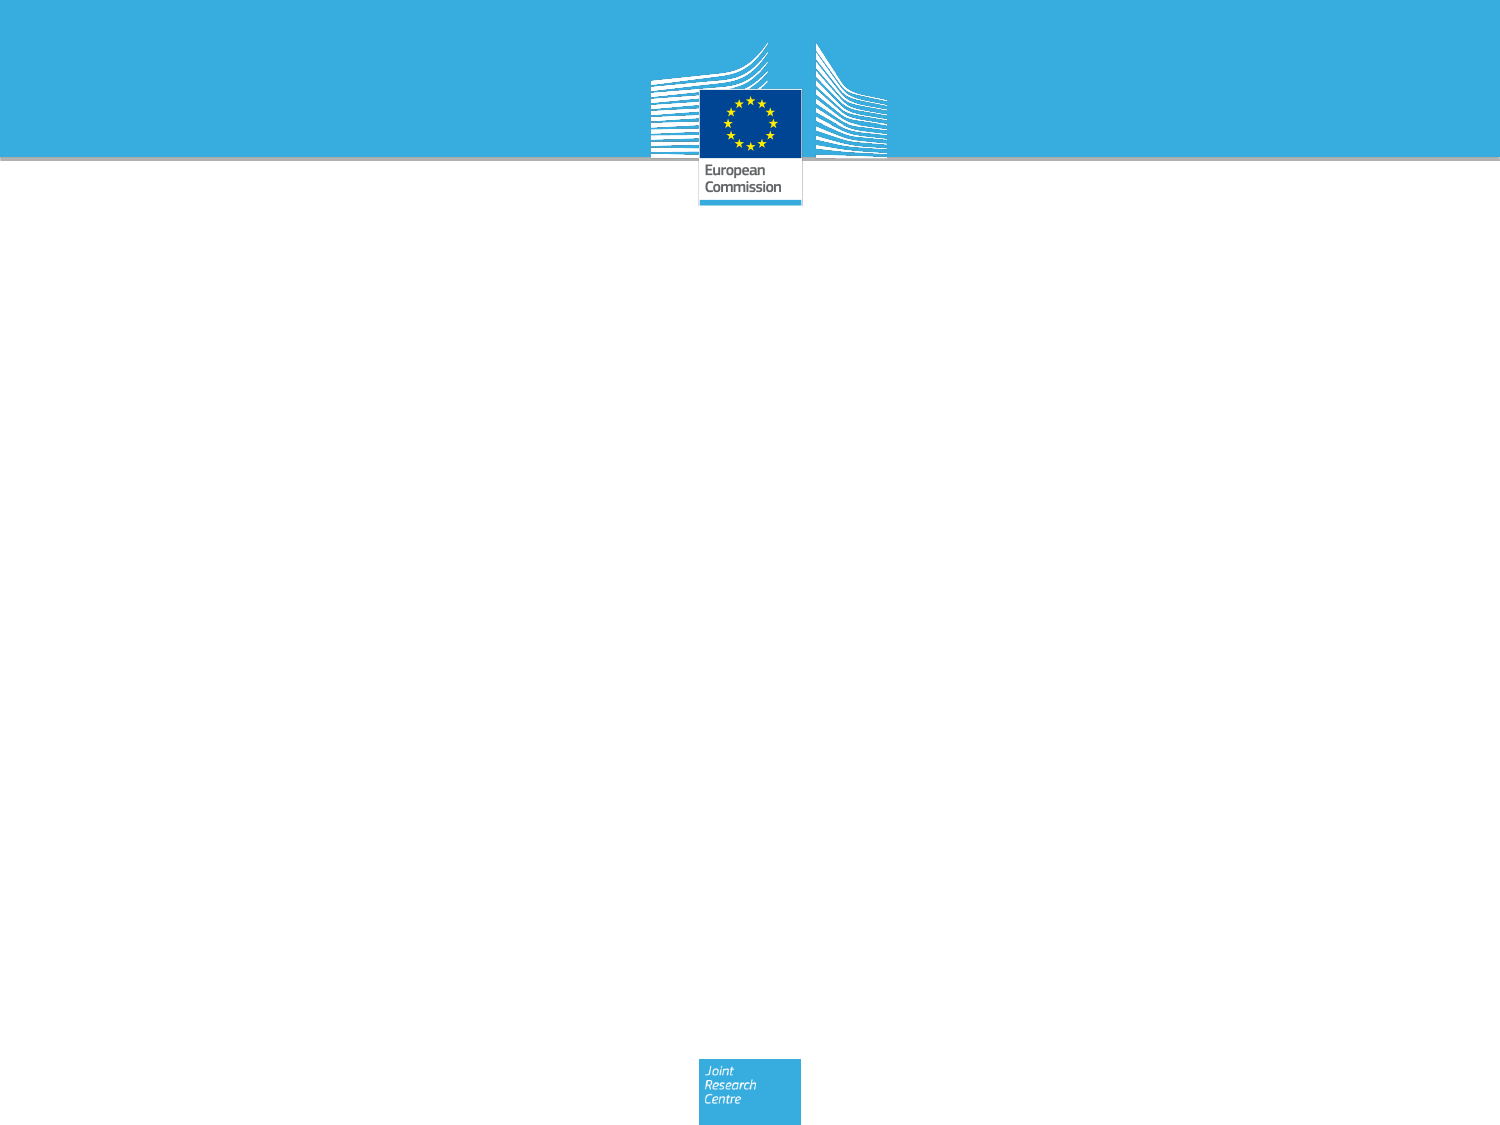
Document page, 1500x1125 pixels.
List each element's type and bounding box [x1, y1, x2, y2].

picture [651, 42, 887, 207]
picture [699, 1059, 801, 1125]
